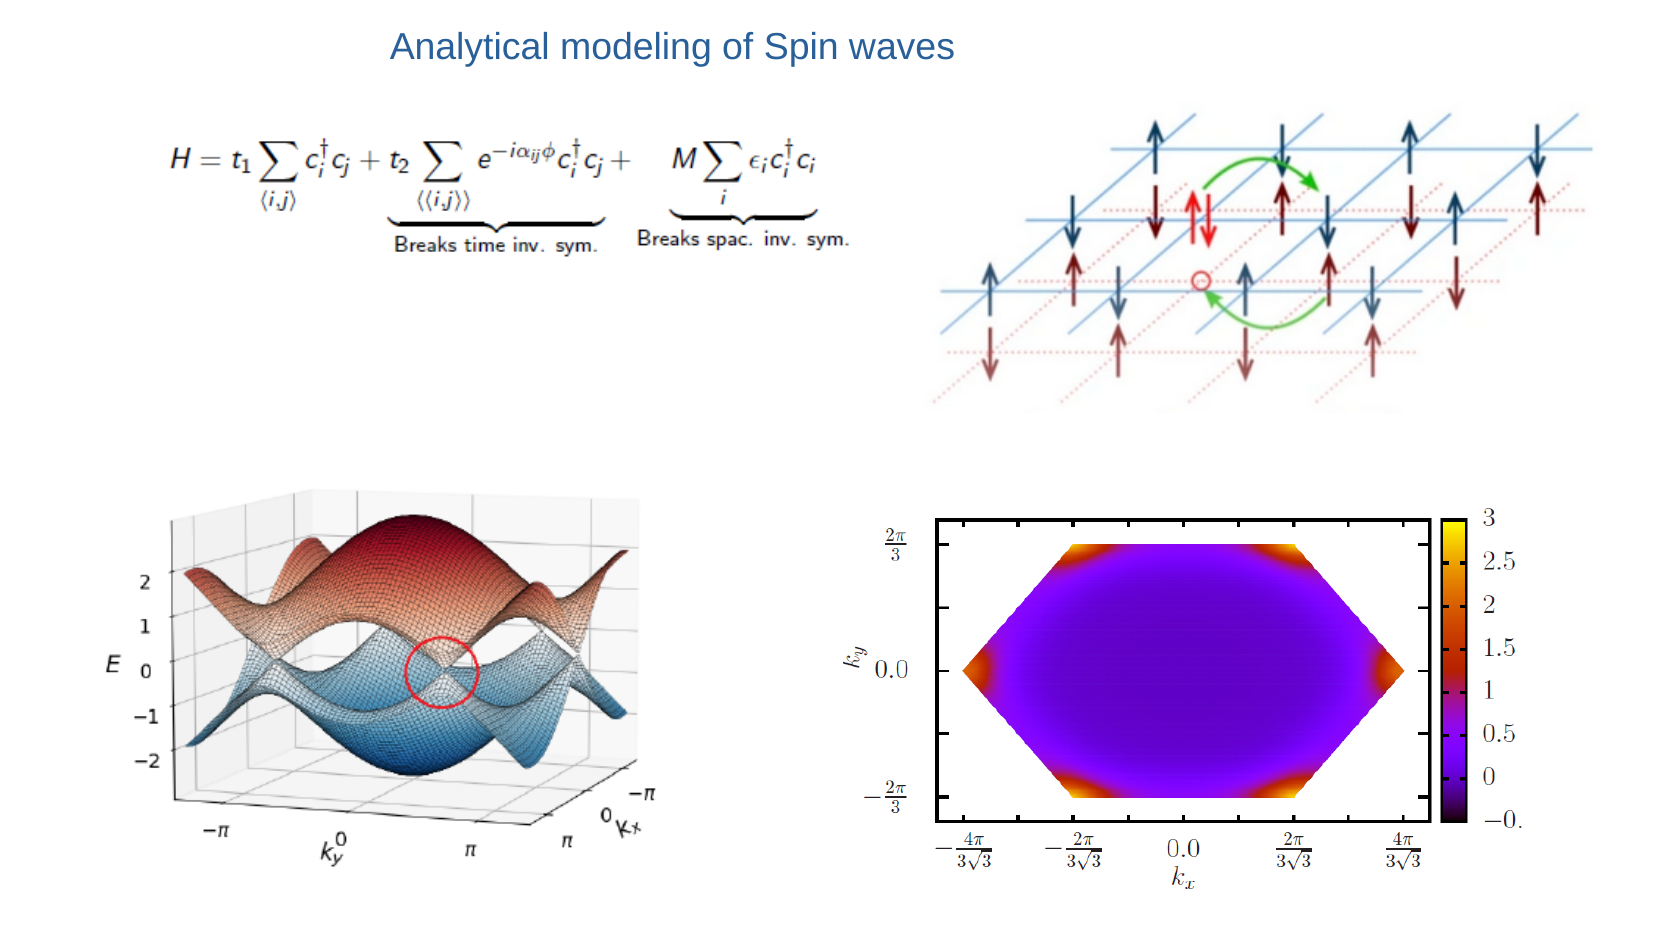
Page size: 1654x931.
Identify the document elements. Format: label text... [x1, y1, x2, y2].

picture [900, 96, 1605, 413]
text_box Analytical modeling of Spin waves [375, 18, 971, 76]
picture [825, 487, 1531, 891]
picture [92, 456, 676, 874]
picture [150, 118, 863, 263]
